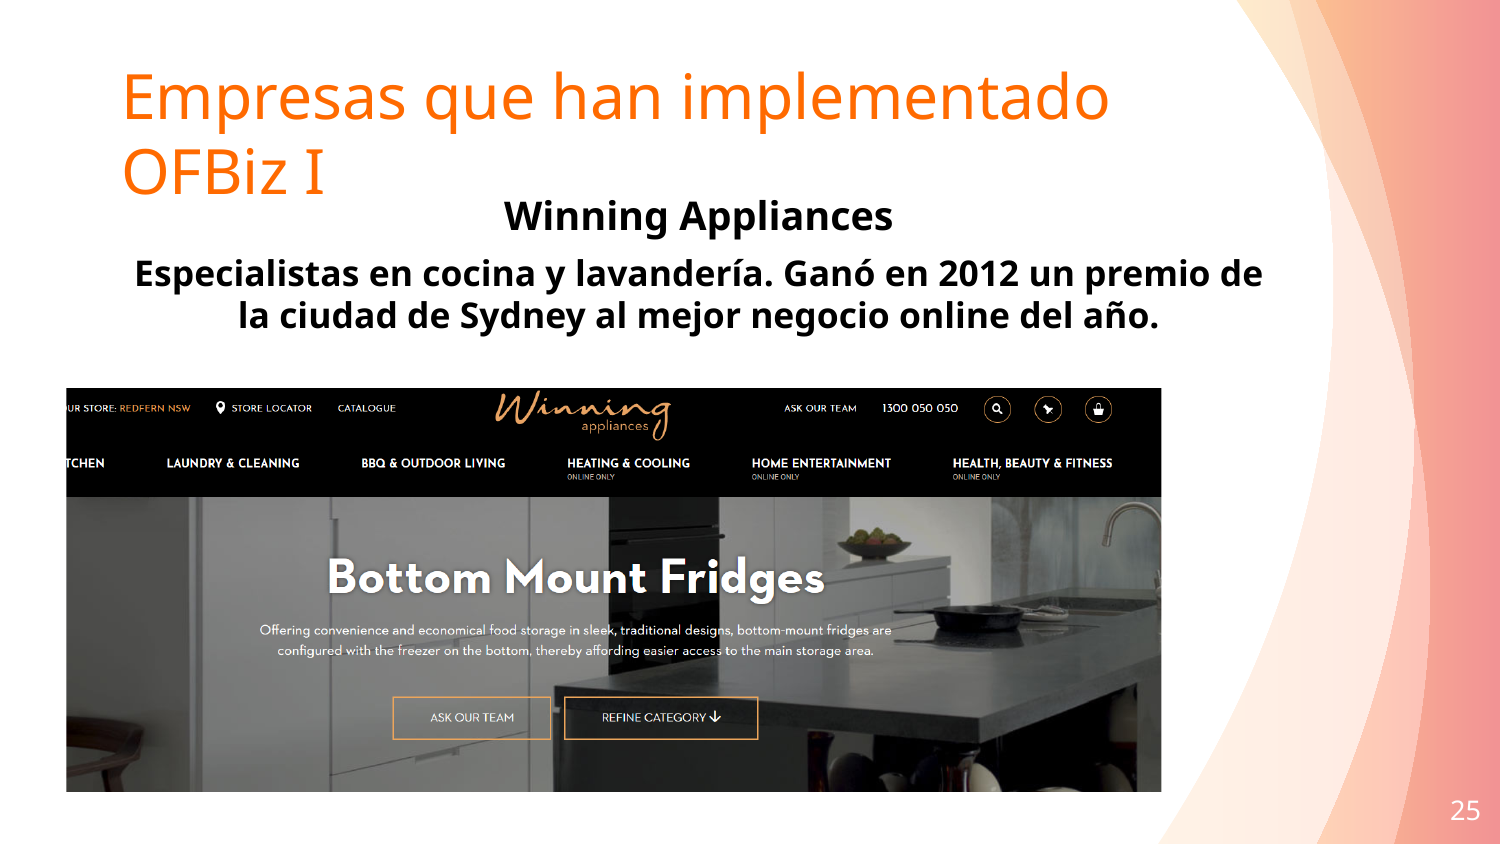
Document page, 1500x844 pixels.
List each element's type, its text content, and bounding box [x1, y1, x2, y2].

slide_number 1 [1391, 779, 1482, 844]
picture [66, 388, 1162, 792]
list Winning Appliances Especialistas en cocina y lavandería. Ganó en 2012 un premio de la ciudad de Sydney al mejor negocio online del año. [121, 190, 1278, 354]
title Empresas que han implementado OFBiz I [121, 84, 1190, 190]
